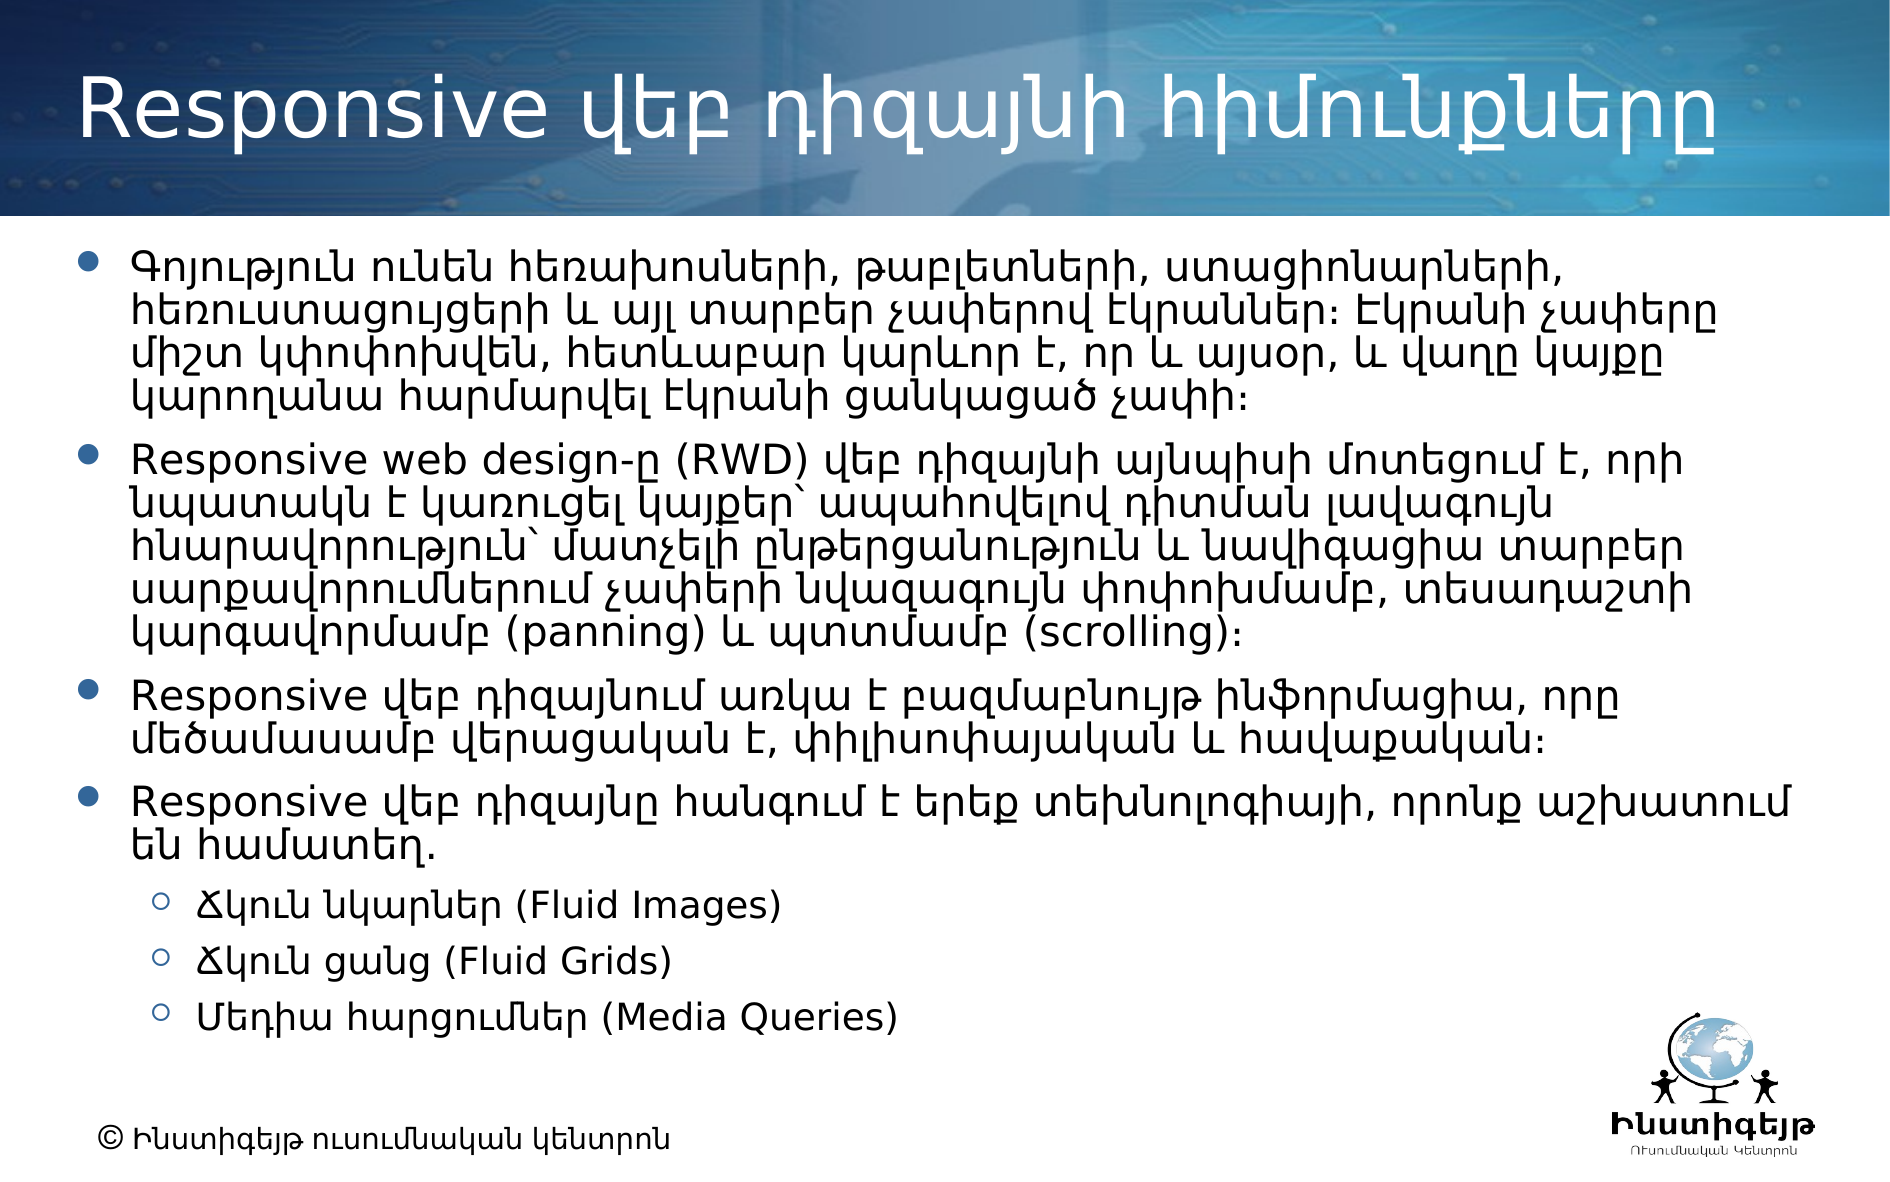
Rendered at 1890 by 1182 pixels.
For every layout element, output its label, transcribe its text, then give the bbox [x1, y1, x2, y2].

picture [0, 0, 1890, 216]
list Գոյություն ունեն հեռախոսների, թաբլետների, ստացիոնարների, հեռուստացույցերի և այլ տարբեր չափերով էկրաններ։ Էկրանի չափերը միշտ կփոփոխվեն, հետևաբար կարևոր է, որ և այսօր, և վաղը կայքը կարողանա հարմարվել էկրանի ցանկացած չափի։ Responsive web design-ը (RWD) վեբ դիզայնի այնպիսի մոտեցում է, որի նպատակն է կառուցել կայքեր՝ ապահովելով դիտման լավագույն հնարավորություն՝ մատչելի ընթերցանություն և նավիգացիա տարբեր սարքավորումներում չափերի նվազագույն փոփոխմամբ, տեսադաշտի կարգավորմամբ (panning) և պտտմամբ (scrolling)։ Responsive վեբ դիզայնում առկա է բազմաբնույթ ինֆորմացիա, որը մեծամասամբ վերացական է, փիլիսոփայական և հավաքական։ Responsive վեբ դիզայնը հանգում է երեք տեխնոլոգիայի, որոնք աշխատում են համատեղ․ Ճկուն նկարներ (Fluid Images) Ճկուն ցանց (Fluid Grids) Մեդիա հարցումներ (Media Queries) [75, 247, 1801, 274]
picture [1612, 1012, 1815, 1157]
text_box Responsive վեբ դիզայնի հիմունքները [75, 82, 1846, 86]
